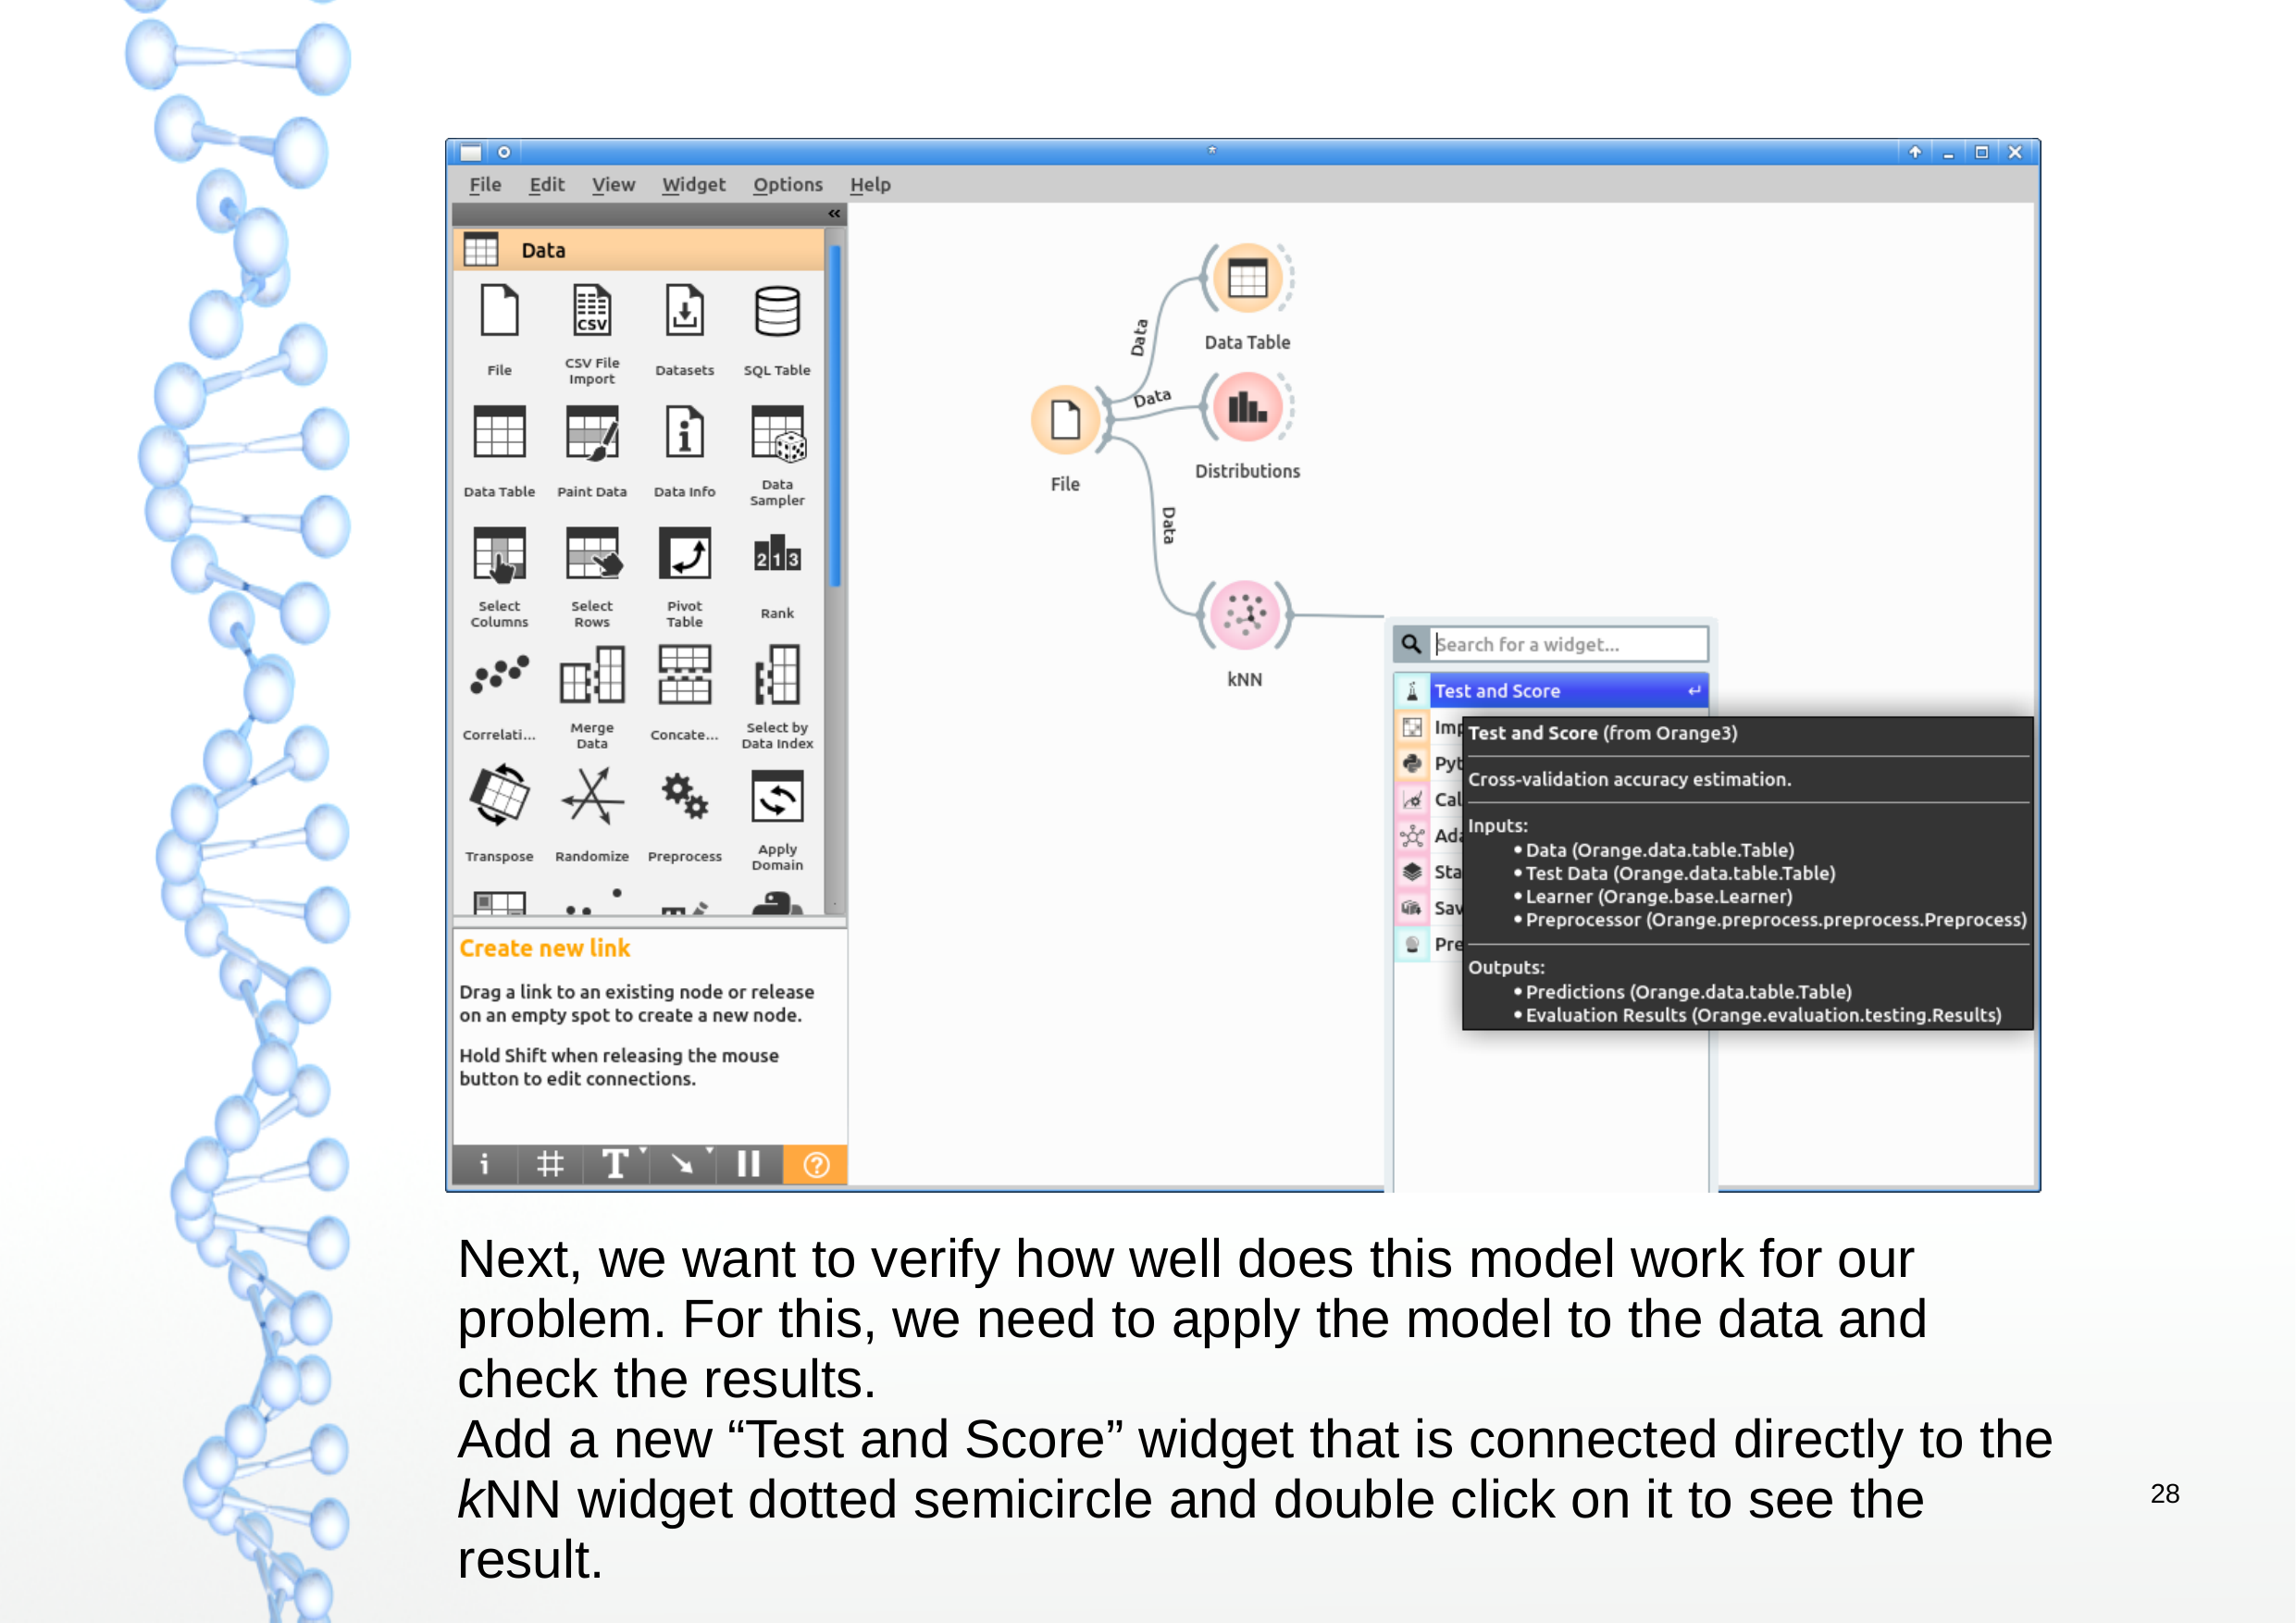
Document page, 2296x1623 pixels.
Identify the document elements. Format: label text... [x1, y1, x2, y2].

text_box Next, we want to verify how well does this model work for our problem. For this, we need to apply the model to the data and check the results. Add a new “Test and Score” widget that is connected directly to the kNN widget dotted semicircle and double click on it to see the result. [444, 1221, 2083, 1596]
picture [0, 0, 2296, 1623]
